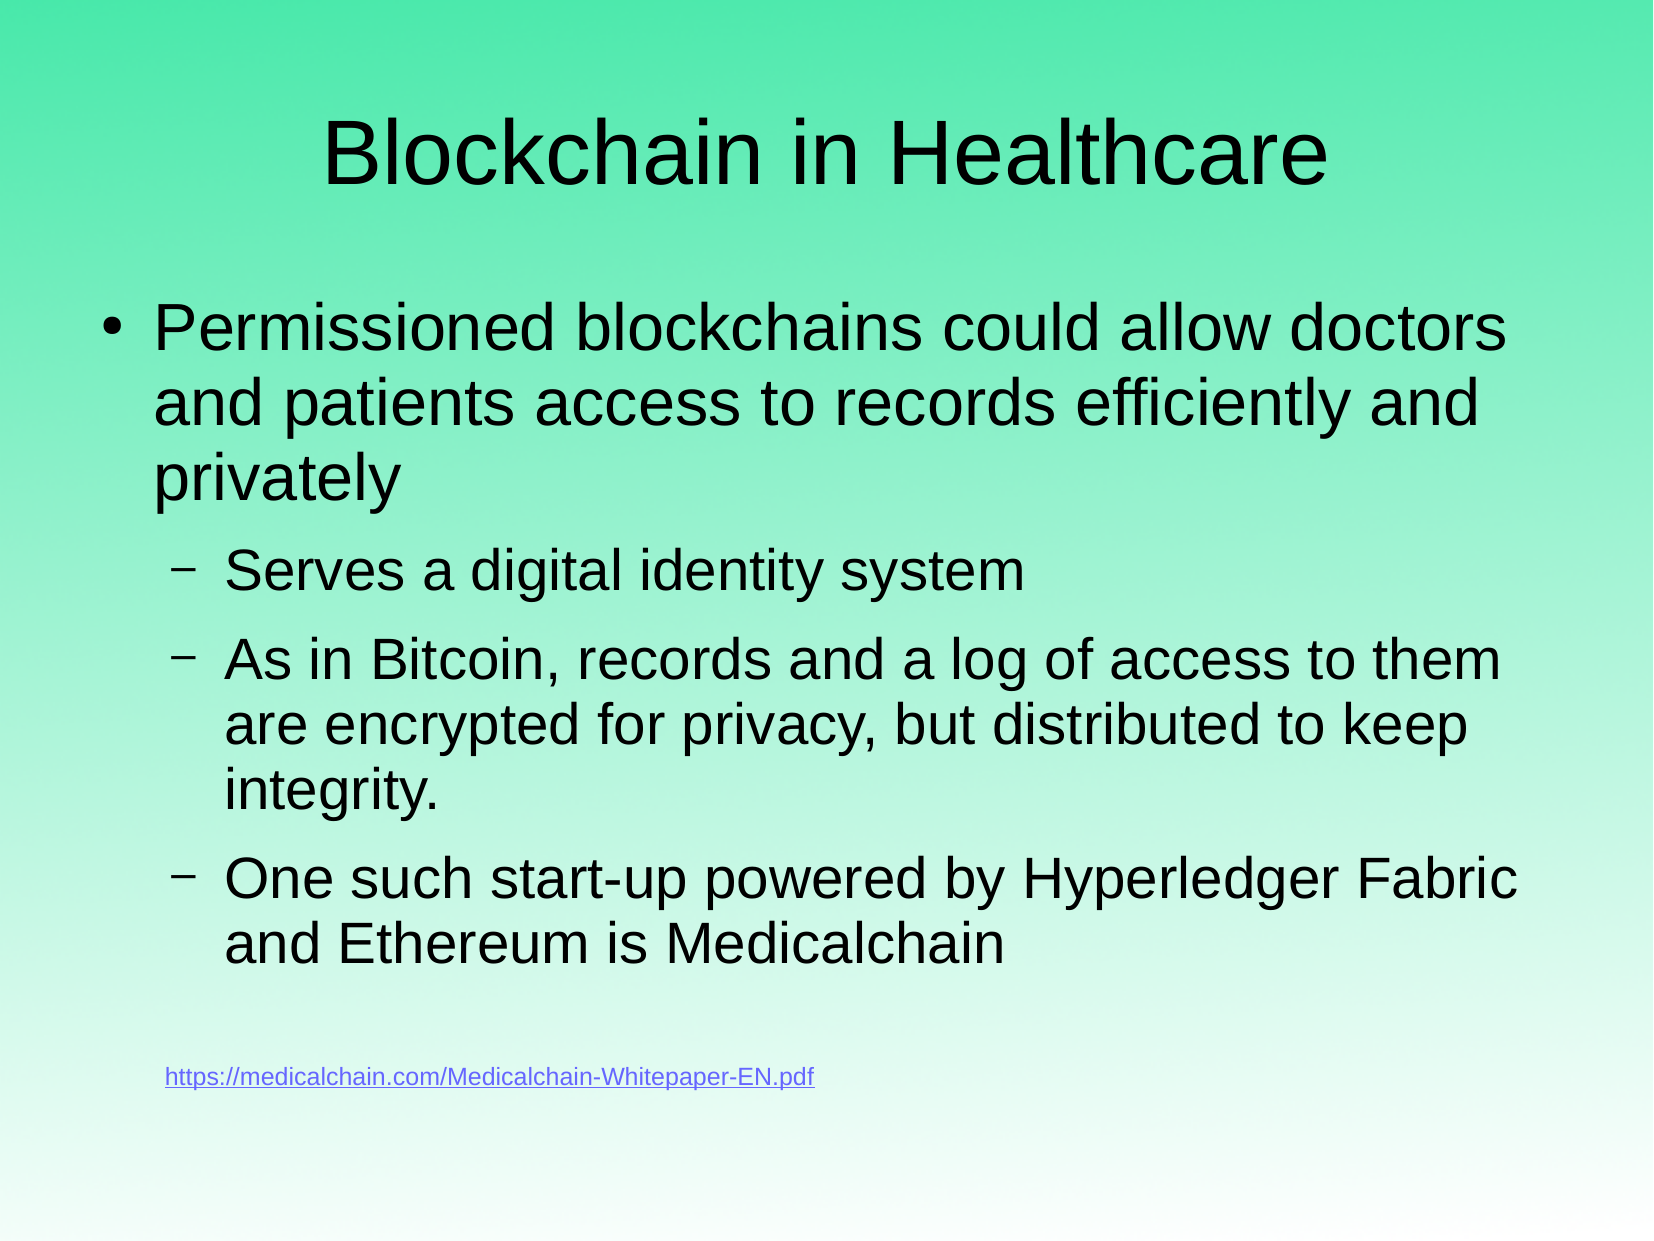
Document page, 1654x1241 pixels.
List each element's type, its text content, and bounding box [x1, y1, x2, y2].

title Blockchain in Healthcare [82, 49, 1571, 257]
text_box https://medicalchain.com/Medicalchain-Whitepaper-EN.pdf [150, 1055, 1455, 1141]
list Permissioned blockchains could allow doctors and patients access to records efficiently and privately Serves a digital identity system As in Bitcoin, records and a log of access to them are encrypted for privacy, but distributed to keep integrity. One such start-up powered by Hyperledger Fabric and Ethereum is Medicalchain [82, 290, 1571, 1010]
picture [0, 0, 1654, 1241]
